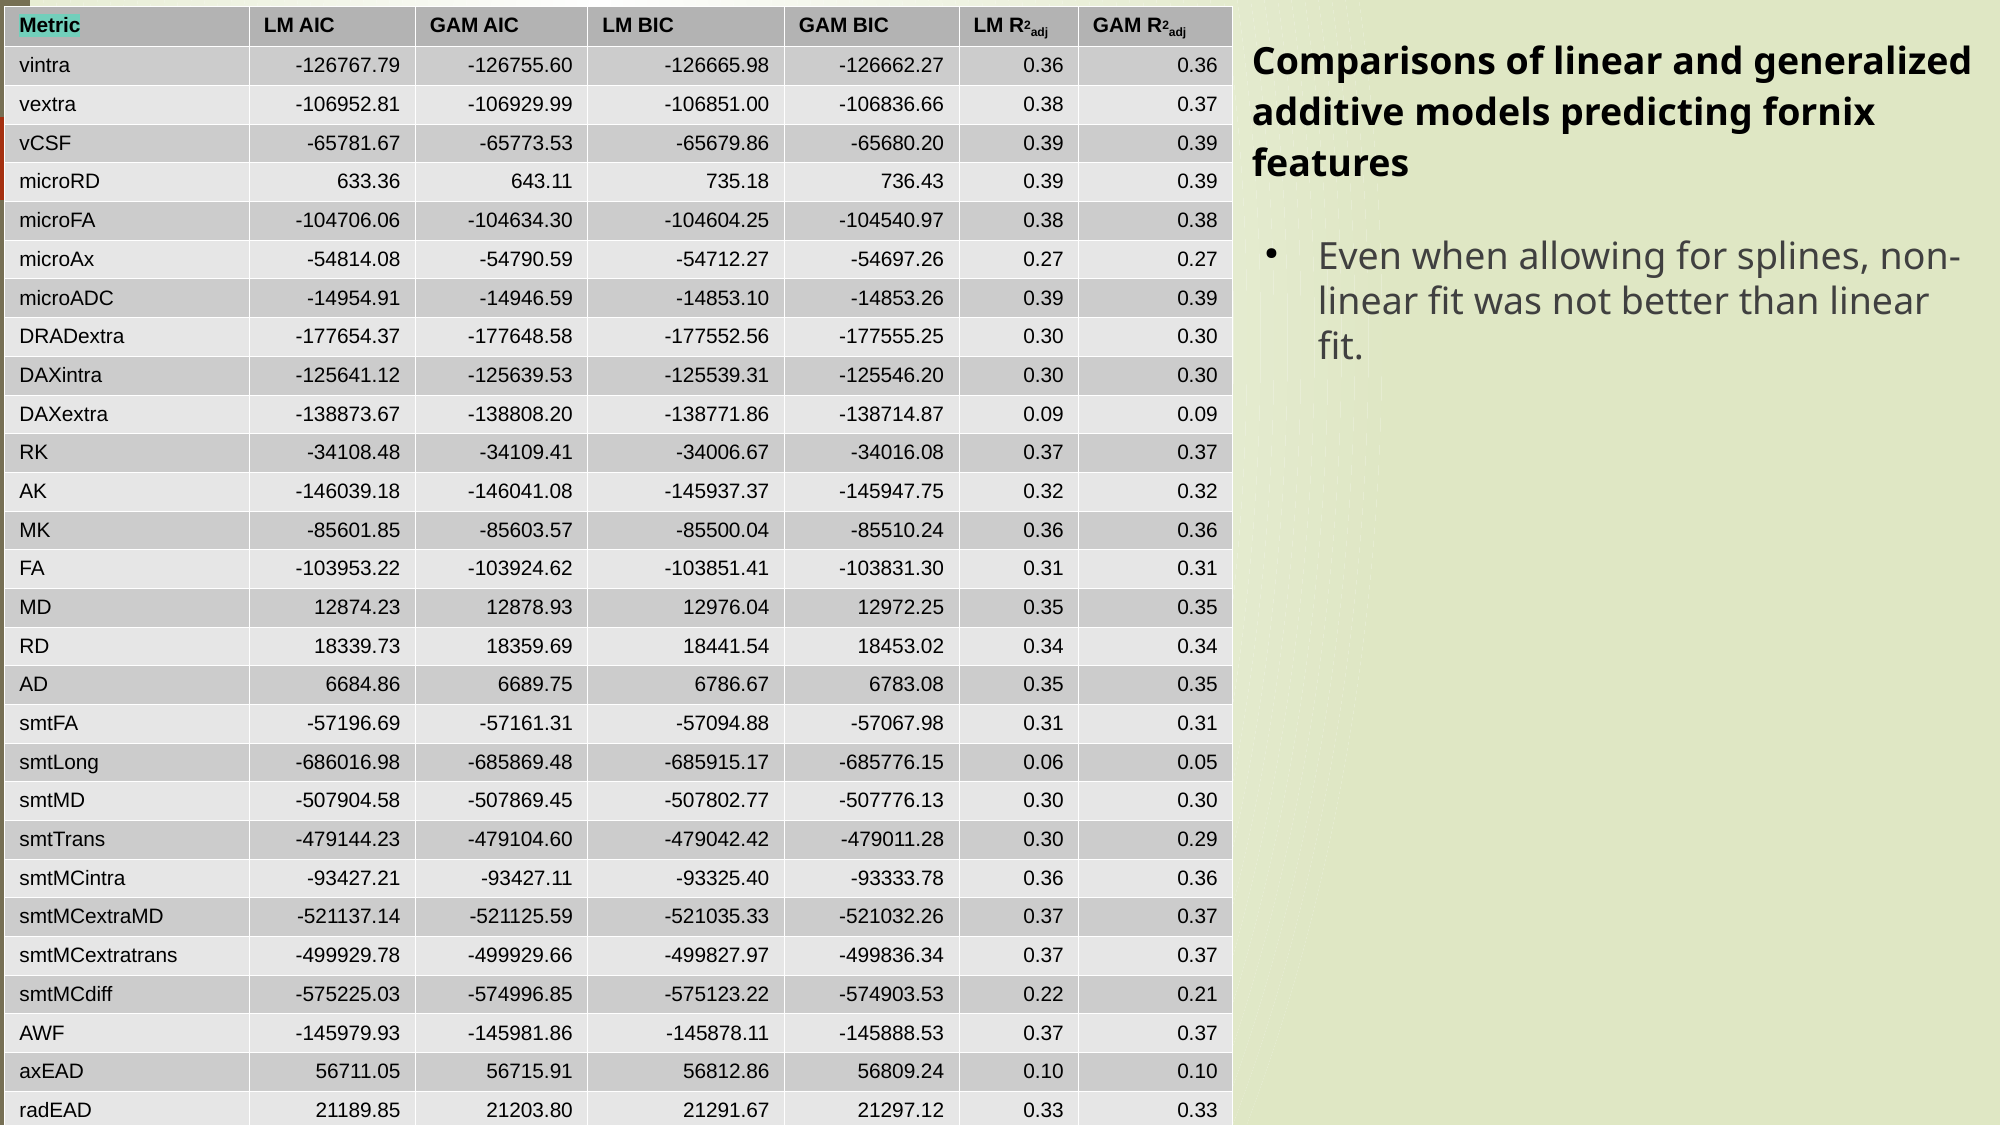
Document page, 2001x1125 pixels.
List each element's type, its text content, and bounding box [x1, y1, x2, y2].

table_cell 0.30 [960, 318, 1078, 356]
table_header GAM AIC [416, 7, 587, 46]
table_cell -146039.18 [250, 473, 415, 511]
table_cell -479104.60 [416, 821, 587, 859]
table_cell -145878.11 [588, 1014, 784, 1052]
table_cell DAXextra [5, 396, 249, 433]
table_cell 0.32 [1079, 473, 1232, 511]
table_cell -103851.41 [588, 550, 784, 588]
table_cell 736.43 [785, 163, 959, 201]
table_cell 0.30 [960, 782, 1078, 820]
table_cell vextra [5, 86, 249, 124]
table_cell -106836.66 [785, 86, 959, 124]
table_cell 0.36 [960, 860, 1078, 897]
table_cell 56809.24 [785, 1053, 959, 1091]
table_cell 0.35 [1079, 589, 1232, 627]
table_cell 18339.73 [250, 628, 415, 665]
table_cell -125546.20 [785, 357, 959, 395]
table_cell RD [5, 628, 249, 665]
table_cell -85601.85 [250, 512, 415, 549]
table_cell 0.30 [960, 821, 1078, 859]
table_cell -14853.26 [785, 279, 959, 317]
table_cell -685869.48 [416, 744, 587, 781]
table_cell 12874.23 [250, 589, 415, 627]
table_cell -104540.97 [785, 202, 959, 240]
table_header LM AIC [250, 7, 415, 46]
table_cell -177552.56 [588, 318, 784, 356]
table_cell -14954.91 [250, 279, 415, 317]
table_cell 0.09 [960, 396, 1078, 433]
table_cell -138808.20 [416, 396, 587, 433]
table_cell -57067.98 [785, 705, 959, 743]
table_cell smtMD [5, 782, 249, 820]
table_cell -93427.11 [416, 860, 587, 897]
table_cell -54697.26 [785, 241, 959, 278]
table_cell 0.34 [960, 628, 1078, 665]
table_cell -106952.81 [250, 86, 415, 124]
table_cell smtMCdiff [5, 976, 249, 1013]
table_cell -54712.27 [588, 241, 784, 278]
table_cell 0.30 [1079, 782, 1232, 820]
table_cell 0.22 [960, 976, 1078, 1013]
table_cell 0.09 [1079, 396, 1232, 433]
table_cell smtMCintra [5, 860, 249, 897]
table_cell 21291.67 [588, 1092, 784, 1125]
table_cell 0.36 [960, 512, 1078, 549]
table_cell -685915.17 [588, 744, 784, 781]
table_cell -103831.30 [785, 550, 959, 588]
table_cell AD [5, 666, 249, 704]
table_header GAM R2adj [1079, 7, 1232, 46]
list Even when allowing for splines, non-linear fit was not better than linear fit. [1232, 224, 1997, 993]
table_cell -65680.20 [785, 125, 959, 162]
table_cell -57161.31 [416, 705, 587, 743]
table_cell microRD [5, 163, 249, 201]
table_cell -177555.25 [785, 318, 959, 356]
table_cell 0.32 [960, 473, 1078, 511]
table_header LM R2adj [960, 7, 1078, 46]
table_cell -685776.15 [785, 744, 959, 781]
table_cell 0.31 [960, 550, 1078, 588]
table_cell microAx [5, 241, 249, 278]
table_cell 0.39 [960, 279, 1078, 317]
table_cell -138873.67 [250, 396, 415, 433]
table_cell 21203.80 [416, 1092, 587, 1125]
table_cell -14946.59 [416, 279, 587, 317]
table_header LM BIC [588, 7, 784, 46]
table_cell -103924.62 [416, 550, 587, 588]
table_cell -126755.60 [416, 47, 587, 85]
title Comparisons of linear and generalized additive models predicting fornix features [1251, 6, 2000, 217]
table_cell 0.37 [1079, 1014, 1232, 1052]
table_cell -57094.88 [588, 705, 784, 743]
table_cell -54814.08 [250, 241, 415, 278]
table_cell microADC [5, 279, 249, 317]
table_cell 0.39 [960, 163, 1078, 201]
table_cell -146041.08 [416, 473, 587, 511]
table_cell 0.27 [1079, 241, 1232, 278]
table_cell smtLong [5, 744, 249, 781]
table_cell -479042.42 [588, 821, 784, 859]
table_cell -93325.40 [588, 860, 784, 897]
table_cell FA [5, 550, 249, 588]
table_cell 0.30 [1079, 318, 1232, 356]
table_cell 0.34 [1079, 628, 1232, 665]
table_cell -125539.31 [588, 357, 784, 395]
table_cell -34109.41 [416, 434, 587, 472]
table_cell 12878.93 [416, 589, 587, 627]
table_cell -145981.86 [416, 1014, 587, 1052]
table_cell 0.35 [1079, 666, 1232, 704]
table_cell -479011.28 [785, 821, 959, 859]
table_cell 0.31 [1079, 705, 1232, 743]
table_cell 0.37 [1079, 434, 1232, 472]
table_cell 21189.85 [250, 1092, 415, 1125]
table_cell -479144.23 [250, 821, 415, 859]
table_cell -65773.53 [416, 125, 587, 162]
table_cell 0.39 [1079, 279, 1232, 317]
table_cell -575123.22 [588, 976, 784, 1013]
table_header Metric [5, 7, 249, 46]
table_cell -138714.87 [785, 396, 959, 433]
table_cell smtFA [5, 705, 249, 743]
table_cell -574996.85 [416, 976, 587, 1013]
table_cell 6783.08 [785, 666, 959, 704]
table_cell smtMCextratrans [5, 937, 249, 975]
table_cell MD [5, 589, 249, 627]
table_cell -126662.27 [785, 47, 959, 85]
table_cell -521137.14 [250, 898, 415, 936]
table_cell -145979.93 [250, 1014, 415, 1052]
table_cell -145947.75 [785, 473, 959, 511]
table_cell 633.36 [250, 163, 415, 201]
table_cell 0.31 [1079, 550, 1232, 588]
table_cell 0.30 [960, 357, 1078, 395]
table_cell 0.35 [960, 589, 1078, 627]
table_cell vCSF [5, 125, 249, 162]
table_cell 0.38 [960, 202, 1078, 240]
table_cell 0.36 [1079, 860, 1232, 897]
table_cell 0.37 [960, 434, 1078, 472]
table_cell 0.36 [1079, 512, 1232, 549]
table_cell 0.21 [1079, 976, 1232, 1013]
table_cell 0.38 [1079, 202, 1232, 240]
table_cell 0.29 [1079, 821, 1232, 859]
table_cell 643.11 [416, 163, 587, 201]
table_cell 0.33 [960, 1092, 1078, 1125]
table_cell 6684.86 [250, 666, 415, 704]
table_cell 0.31 [960, 705, 1078, 743]
table_cell -85500.04 [588, 512, 784, 549]
table_cell DRADextra [5, 318, 249, 356]
table_cell 56711.05 [250, 1053, 415, 1091]
table_cell -574903.53 [785, 976, 959, 1013]
table_cell 0.36 [1079, 47, 1232, 85]
table_cell -521125.59 [416, 898, 587, 936]
table_cell -34016.08 [785, 434, 959, 472]
table_cell 0.37 [960, 937, 1078, 975]
table_cell 0.10 [1079, 1053, 1232, 1091]
table_cell 12976.04 [588, 589, 784, 627]
table_cell -507869.45 [416, 782, 587, 820]
table_cell -65781.67 [250, 125, 415, 162]
table_cell smtTrans [5, 821, 249, 859]
table_cell 0.37 [1079, 86, 1232, 124]
table_cell -126665.98 [588, 47, 784, 85]
table_header GAM BIC [785, 7, 959, 46]
table_cell -499929.66 [416, 937, 587, 975]
table_cell -177648.58 [416, 318, 587, 356]
table_cell 0.37 [1079, 898, 1232, 936]
table_cell 0.10 [960, 1053, 1078, 1091]
table_cell -499827.97 [588, 937, 784, 975]
table_cell -126767.79 [250, 47, 415, 85]
table_cell 0.05 [1079, 744, 1232, 781]
table_cell 0.06 [960, 744, 1078, 781]
table_cell -34006.67 [588, 434, 784, 472]
table_cell -93333.78 [785, 860, 959, 897]
table_cell -507776.13 [785, 782, 959, 820]
table_cell -507802.77 [588, 782, 784, 820]
table_cell microFA [5, 202, 249, 240]
table_cell radEAD [5, 1092, 249, 1125]
table_cell RK [5, 434, 249, 472]
table_cell -54790.59 [416, 241, 587, 278]
table_cell vintra [5, 47, 249, 85]
table_cell 0.37 [960, 898, 1078, 936]
table_cell -93427.21 [250, 860, 415, 897]
table_cell 18359.69 [416, 628, 587, 665]
table_cell 21297.12 [785, 1092, 959, 1125]
table_cell -177654.37 [250, 318, 415, 356]
table_cell -104604.25 [588, 202, 784, 240]
table_cell smtMCextraMD [5, 898, 249, 936]
table_cell -106929.99 [416, 86, 587, 124]
table_cell 6689.75 [416, 666, 587, 704]
table_cell -145888.53 [785, 1014, 959, 1052]
table_cell -14853.10 [588, 279, 784, 317]
table_cell -106851.00 [588, 86, 784, 124]
table_cell -34108.48 [250, 434, 415, 472]
table_cell -499929.78 [250, 937, 415, 975]
table_cell AWF [5, 1014, 249, 1052]
table_cell 6786.67 [588, 666, 784, 704]
table_cell 735.18 [588, 163, 784, 201]
table_cell -507904.58 [250, 782, 415, 820]
table_cell 18453.02 [785, 628, 959, 665]
table_cell -104706.06 [250, 202, 415, 240]
table_cell 0.33 [1079, 1092, 1232, 1125]
table_cell DAXintra [5, 357, 249, 395]
table_cell 0.30 [1079, 357, 1232, 395]
table_cell -138771.86 [588, 396, 784, 433]
table_cell 0.36 [960, 47, 1078, 85]
table_cell axEAD [5, 1053, 249, 1091]
table_cell -521035.33 [588, 898, 784, 936]
table_cell -125639.53 [416, 357, 587, 395]
table_cell -85603.57 [416, 512, 587, 549]
table_cell -575225.03 [250, 976, 415, 1013]
table_cell -57196.69 [250, 705, 415, 743]
table_cell -125641.12 [250, 357, 415, 395]
table_cell 0.38 [960, 86, 1078, 124]
table_cell 0.37 [1079, 937, 1232, 975]
table_cell 56812.86 [588, 1053, 784, 1091]
table_cell -65679.86 [588, 125, 784, 162]
table_cell -145937.37 [588, 473, 784, 511]
table_cell 0.39 [1079, 125, 1232, 162]
table_cell 12972.25 [785, 589, 959, 627]
table_cell 0.39 [1079, 163, 1232, 201]
table_cell -521032.26 [785, 898, 959, 936]
table_cell AK [5, 473, 249, 511]
table_cell 0.35 [960, 666, 1078, 704]
table_cell 18441.54 [588, 628, 784, 665]
table_cell -103953.22 [250, 550, 415, 588]
table_cell 0.37 [960, 1014, 1078, 1052]
table_cell 56715.91 [416, 1053, 587, 1091]
table_cell -104634.30 [416, 202, 587, 240]
table_cell -499836.34 [785, 937, 959, 975]
table_cell 0.39 [960, 125, 1078, 162]
table_cell -85510.24 [785, 512, 959, 549]
table_cell 0.27 [960, 241, 1078, 278]
table_cell MK [5, 512, 249, 549]
table_cell -686016.98 [250, 744, 415, 781]
